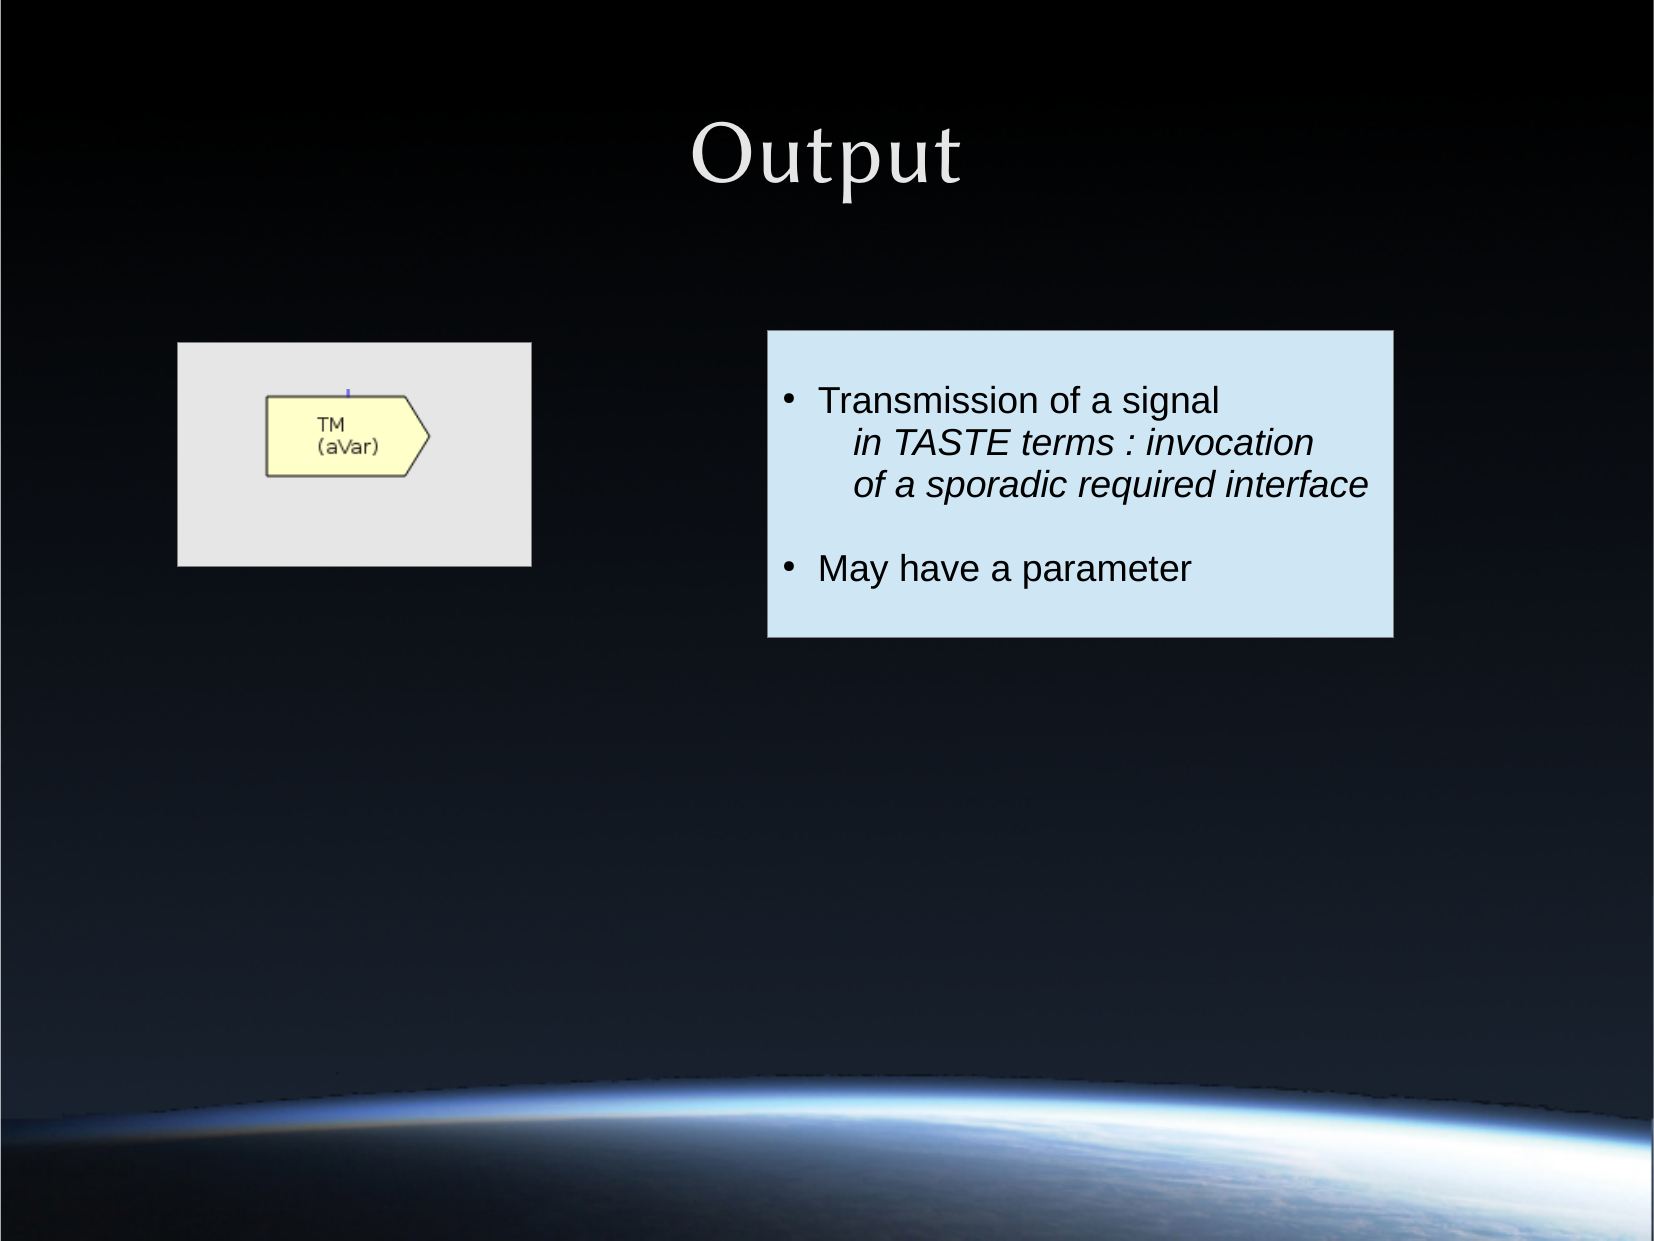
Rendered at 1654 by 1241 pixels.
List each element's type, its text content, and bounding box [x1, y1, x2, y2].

picture [0, 0, 1654, 1241]
text_box Transmission of a signal in TASTE terms : invocation of a sporadic required interface May have a parameter [767, 330, 1394, 638]
text_box [177, 342, 532, 567]
title Output [82, 49, 1571, 257]
